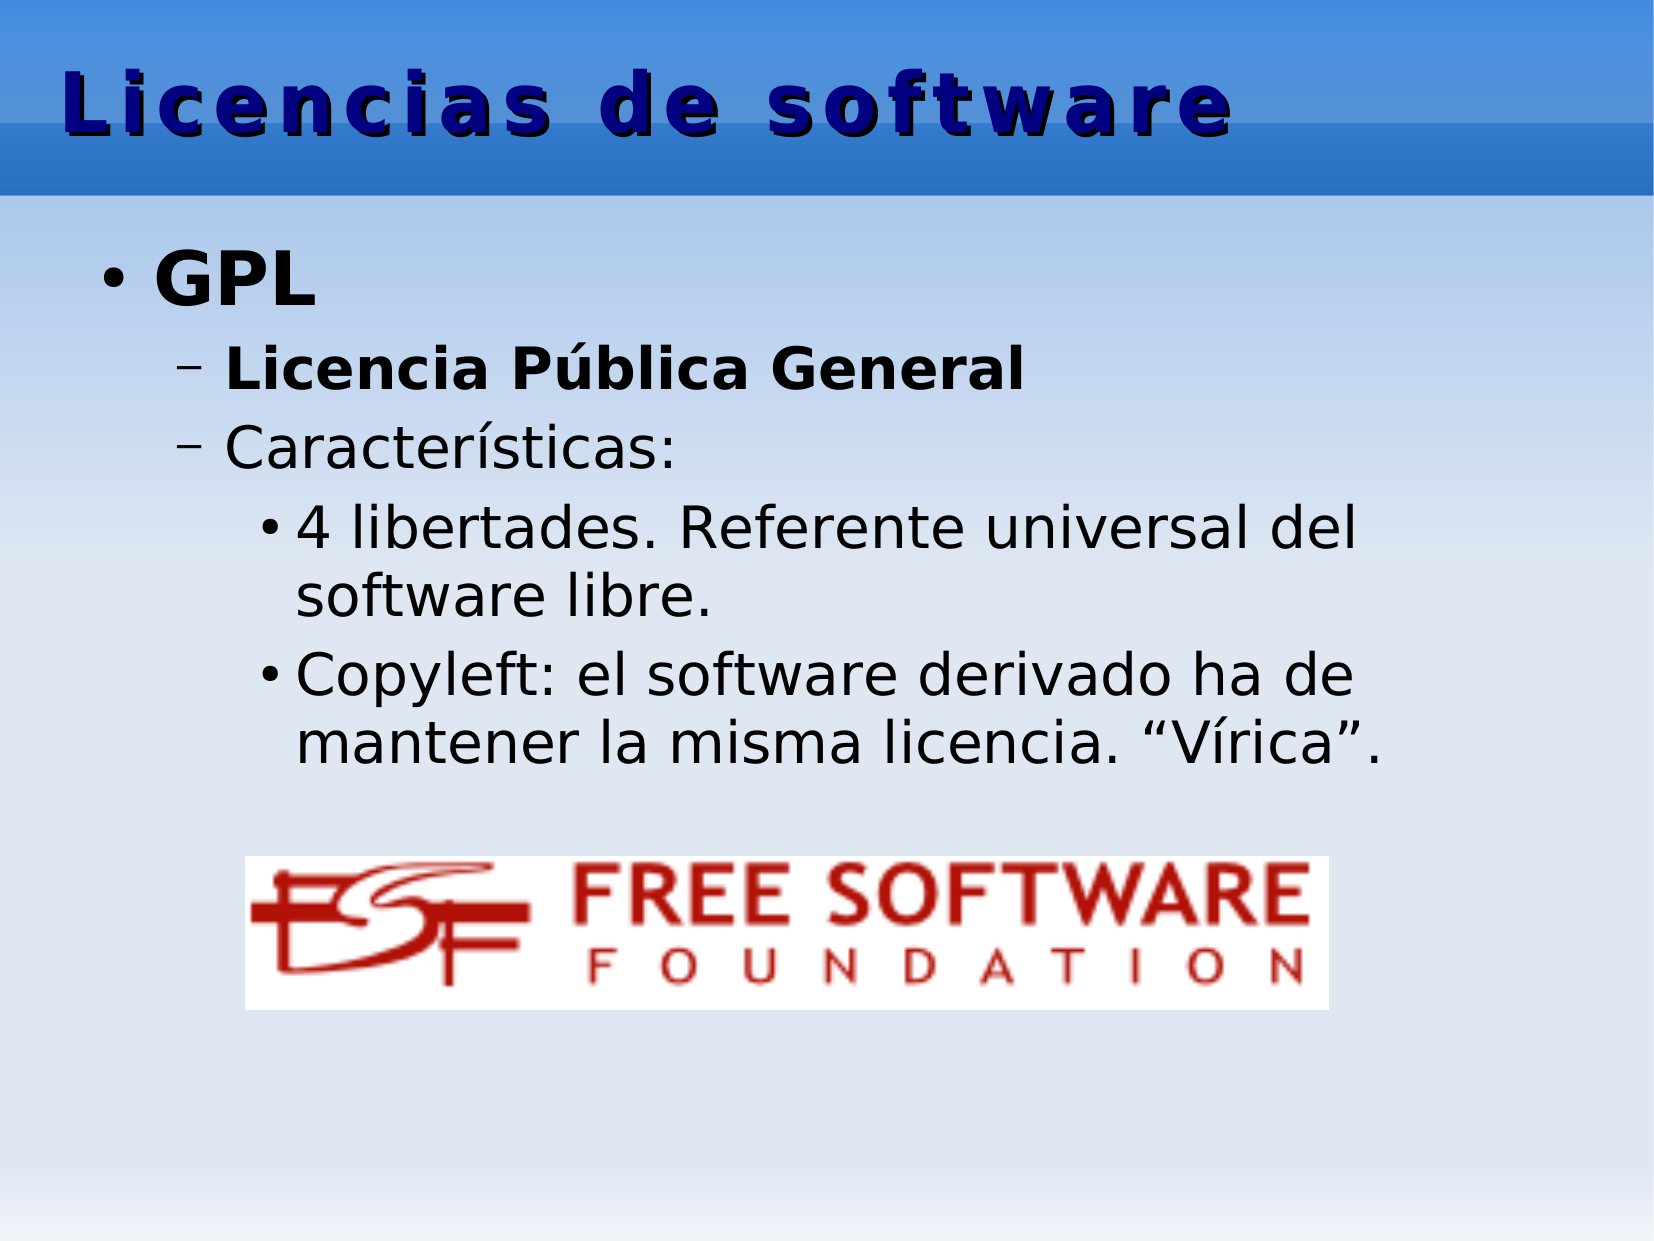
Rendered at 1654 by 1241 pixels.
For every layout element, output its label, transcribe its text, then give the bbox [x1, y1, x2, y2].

picture [0, 0, 1654, 1241]
title Licencias de software [59, 29, 1654, 178]
list GPL Licencia Pública General Características: 4 libertades. Referente universal del software libre. Copyleft: el software derivado ha de mantener la misma licencia. “Vírica”. [82, 236, 1565, 1109]
